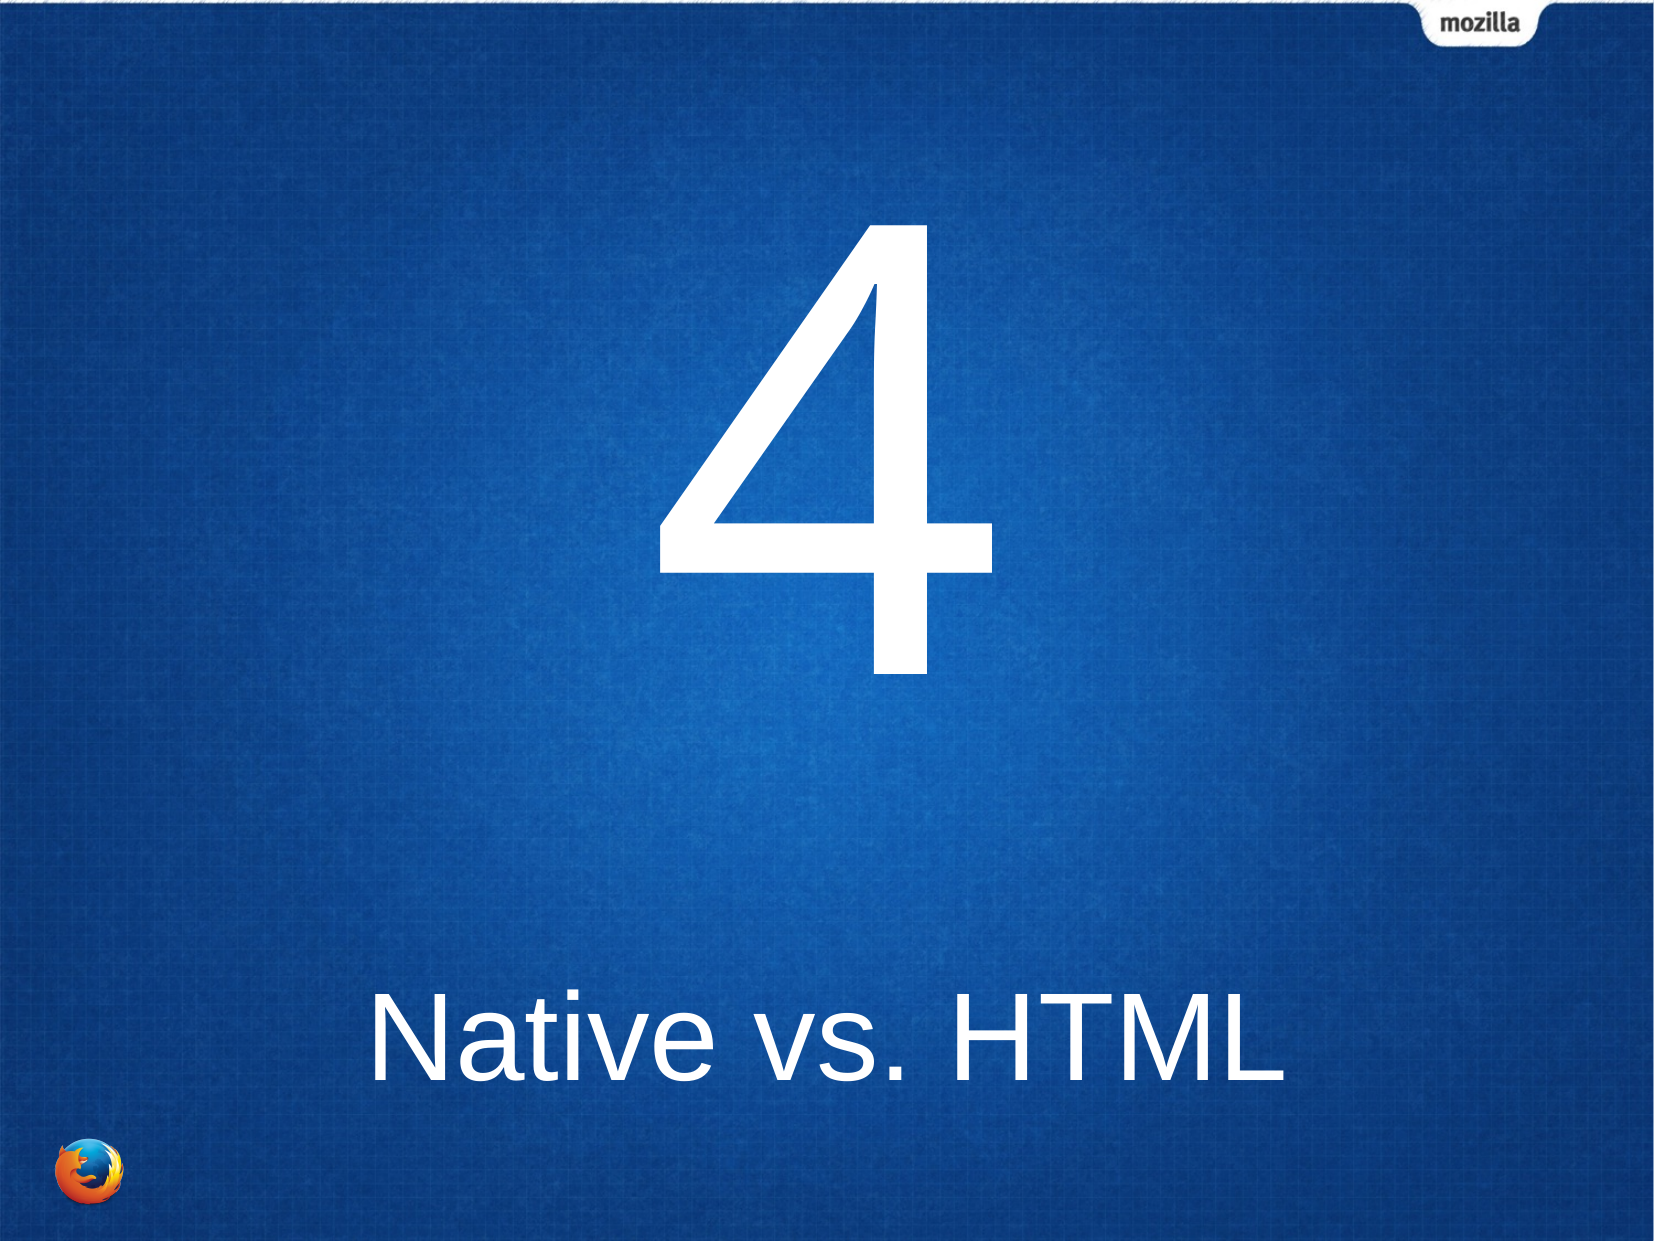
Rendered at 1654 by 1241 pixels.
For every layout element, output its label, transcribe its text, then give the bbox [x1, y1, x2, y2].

picture [0, 0, 1654, 1241]
text_box Native vs. HTML [82, 928, 1571, 1146]
subtitle 4 [82, 49, 1571, 815]
